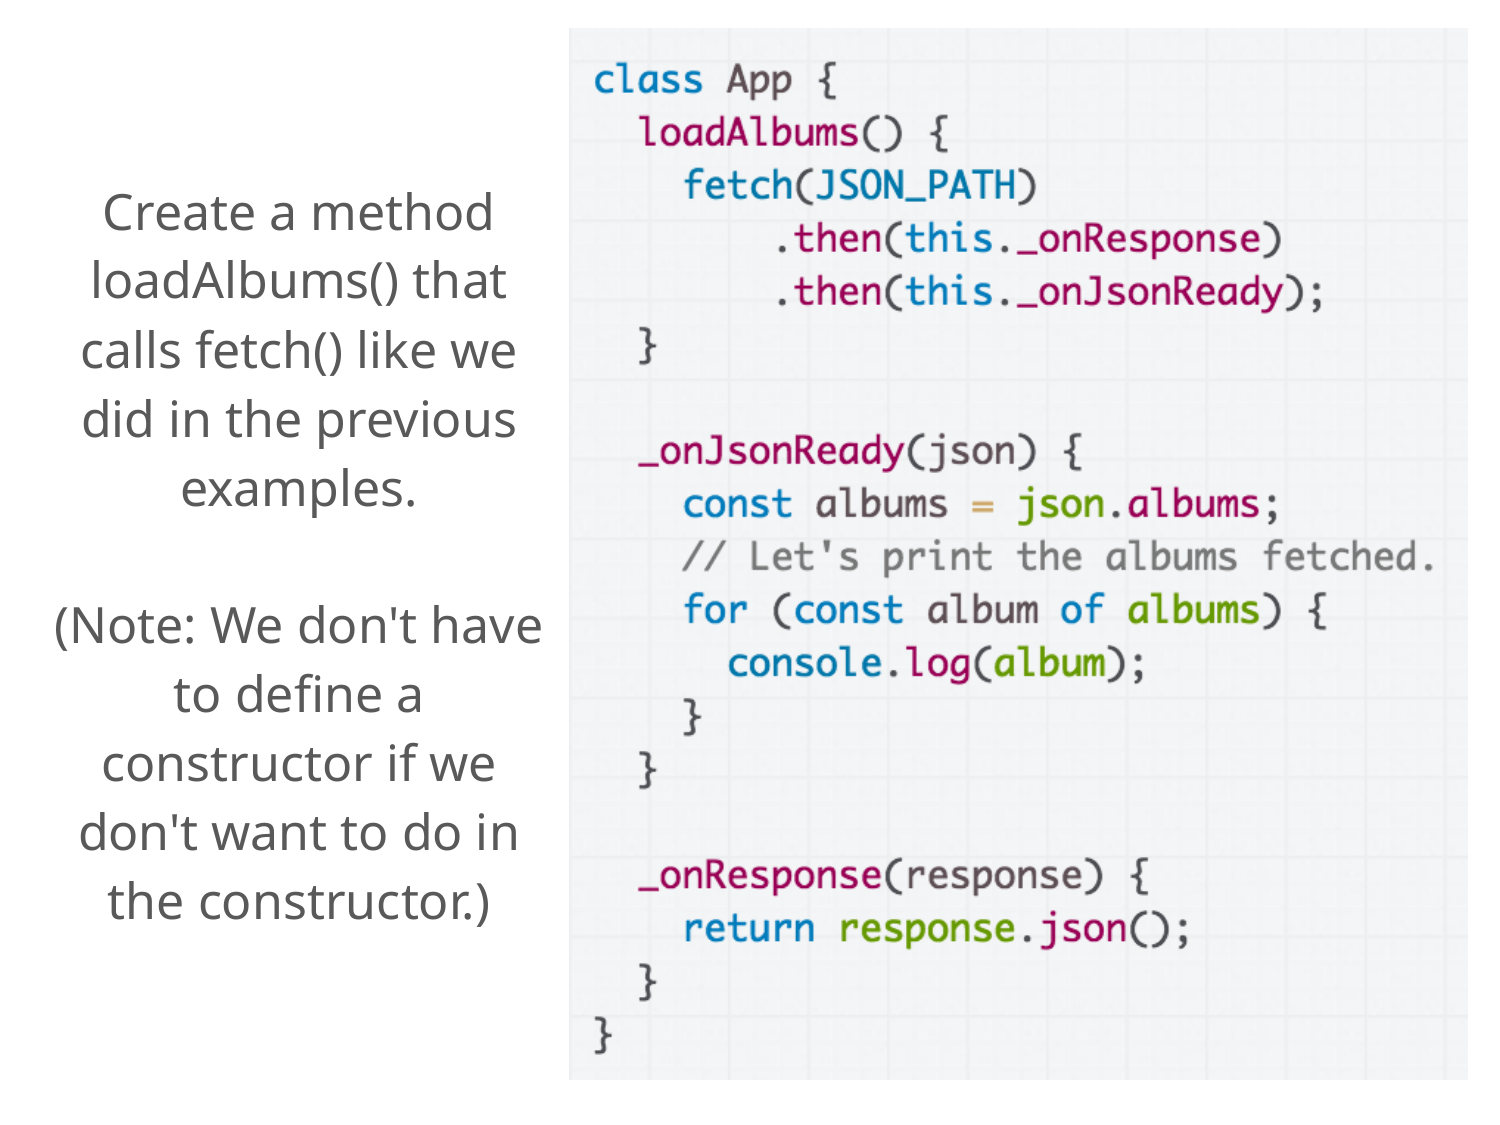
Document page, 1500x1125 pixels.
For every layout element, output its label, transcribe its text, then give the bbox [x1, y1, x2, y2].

list Create a method loadAlbums() that calls fetch() like we did in the previous examples. (Note: We don't have to define a constructor if we don't want to do in the constructor.) [35, 156, 564, 969]
picture [569, 28, 1468, 1080]
